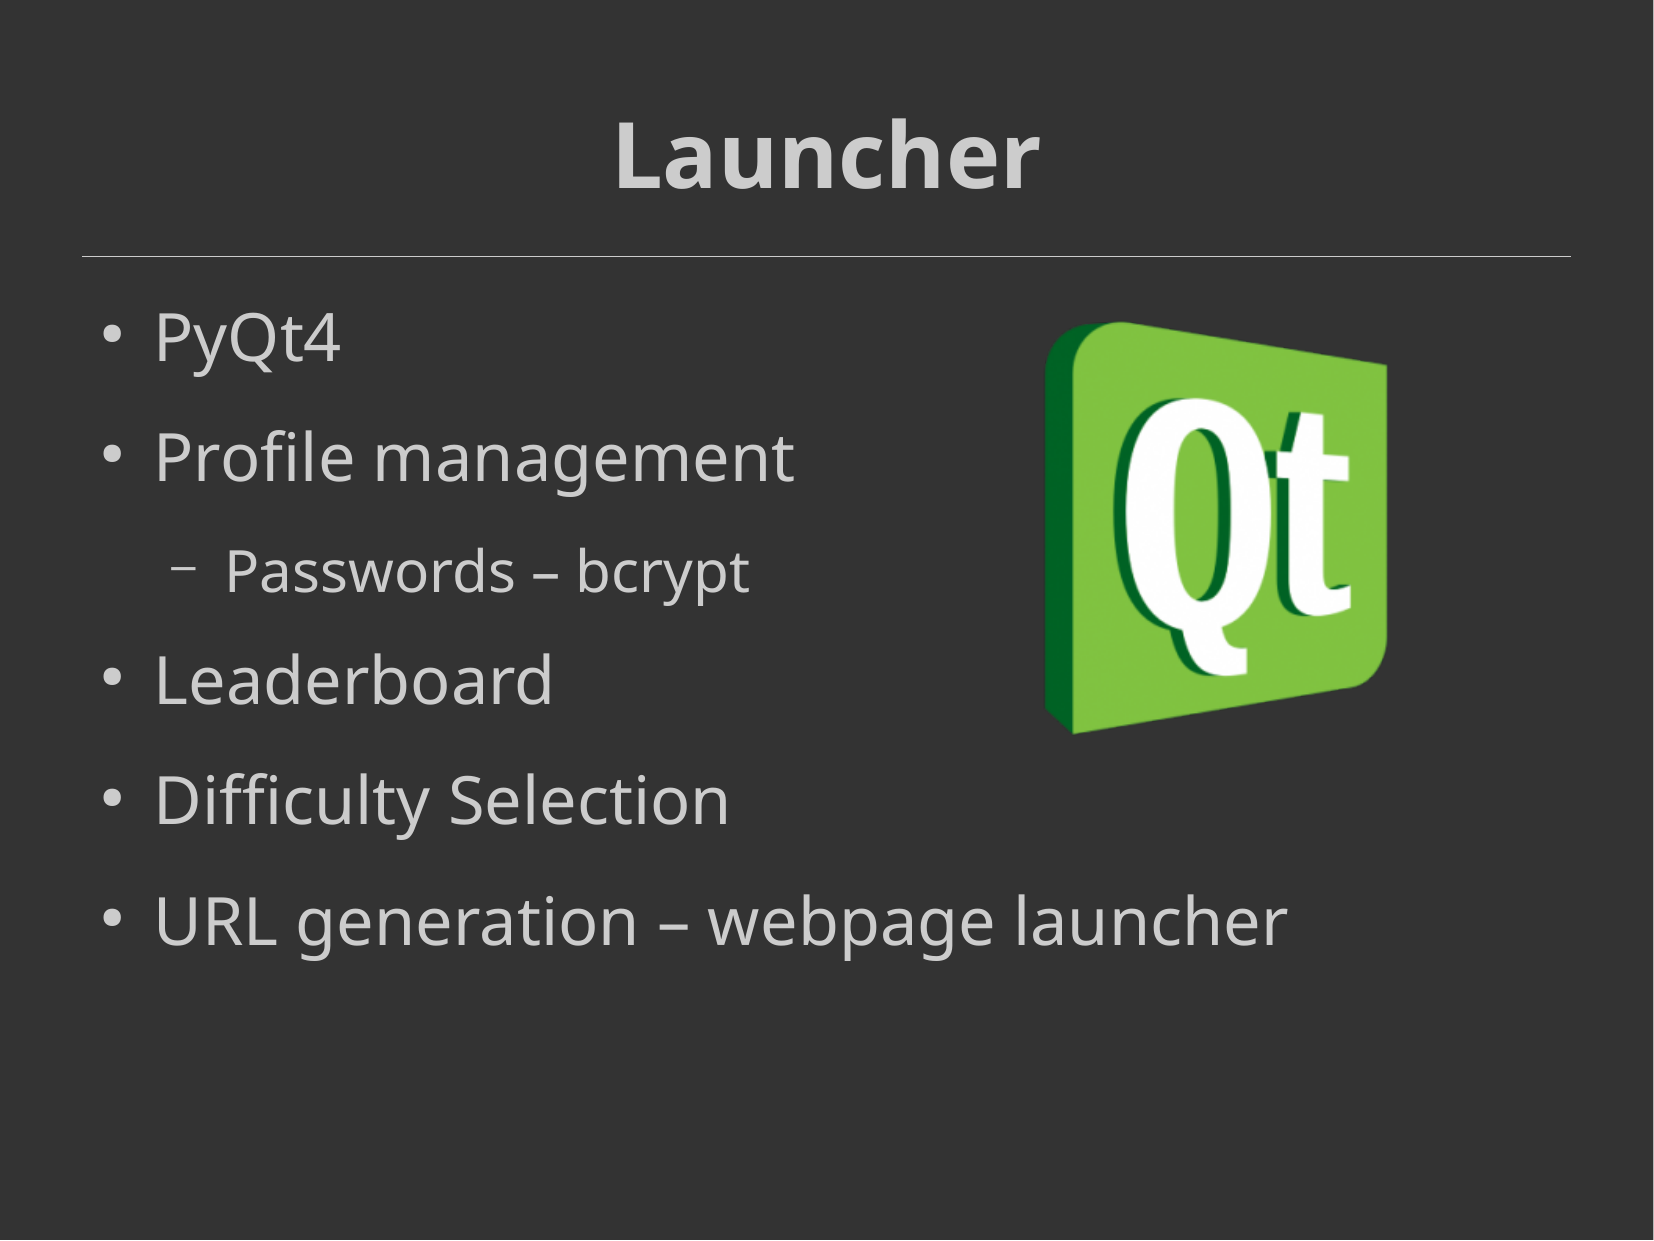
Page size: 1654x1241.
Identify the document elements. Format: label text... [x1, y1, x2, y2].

title Launcher [82, 49, 1571, 257]
list PyQt4 Profile management Passwords – bcrypt Leaderboard Difficulty Selection URL generation – webpage launcher [82, 290, 1571, 1010]
picture [1035, 312, 1400, 745]
